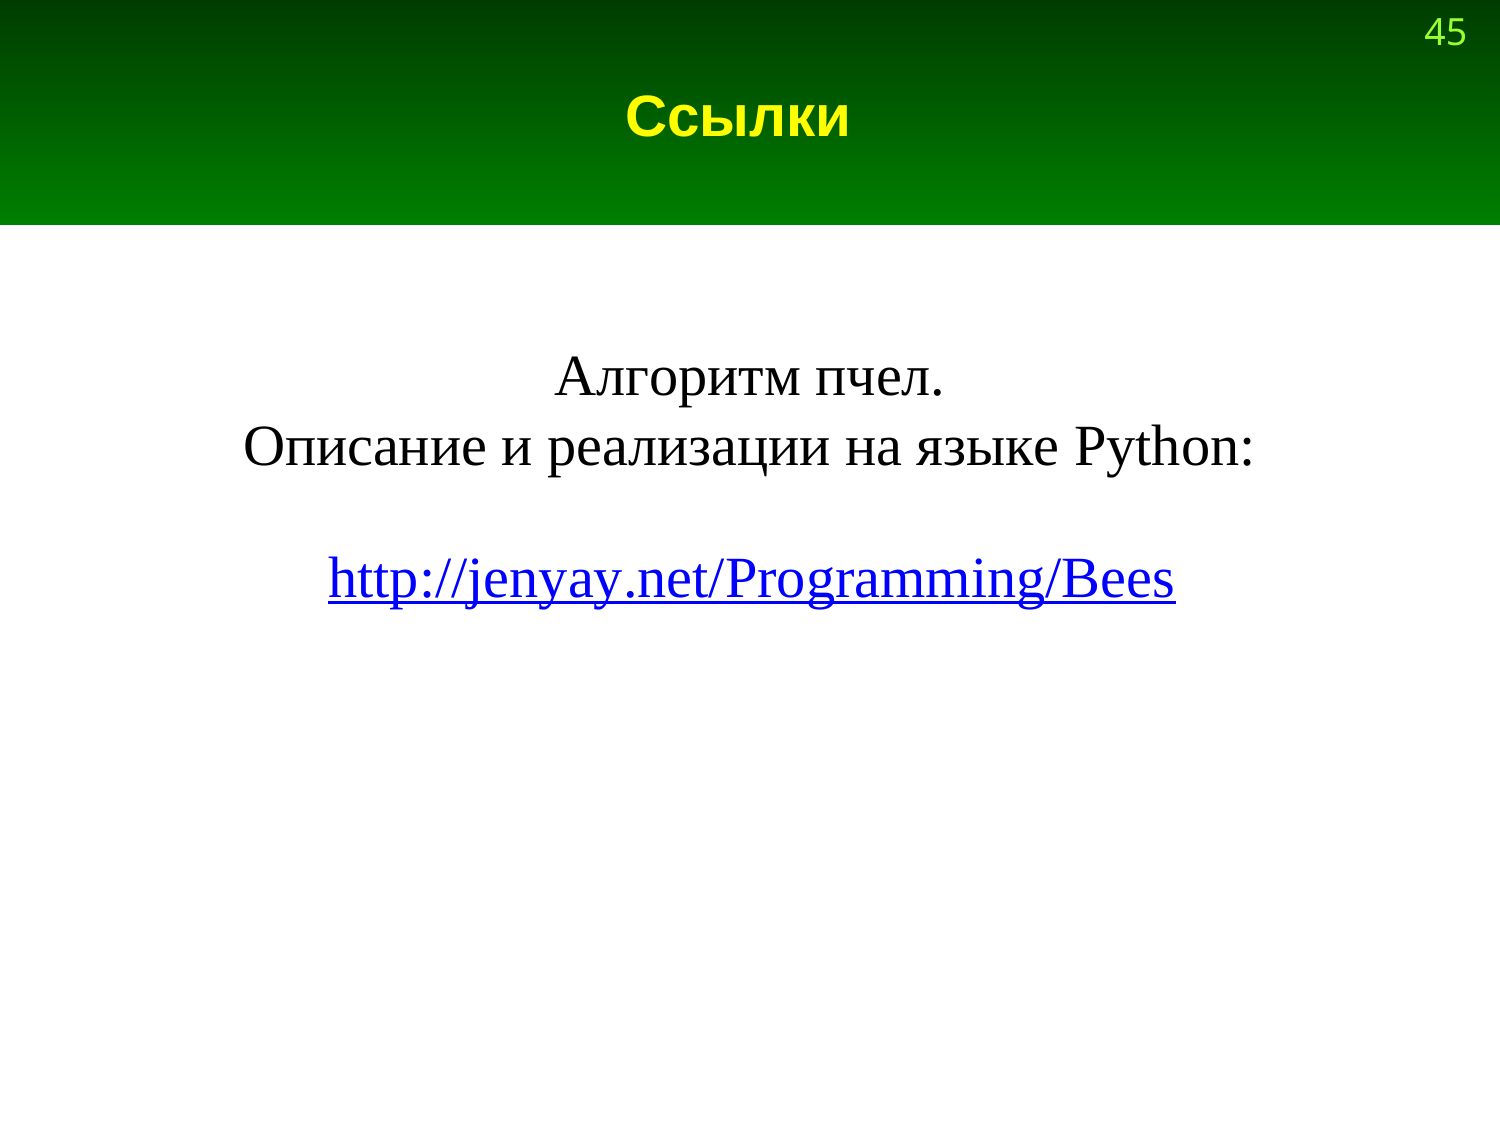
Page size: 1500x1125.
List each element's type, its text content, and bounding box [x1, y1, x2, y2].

text_box Алгоритм пчел. Описание и реализации на языке Python: [228, 329, 1272, 485]
text_box http://jenyay.net/Programming/Bees [313, 531, 1187, 617]
title Ссылки [88, 18, 1389, 207]
